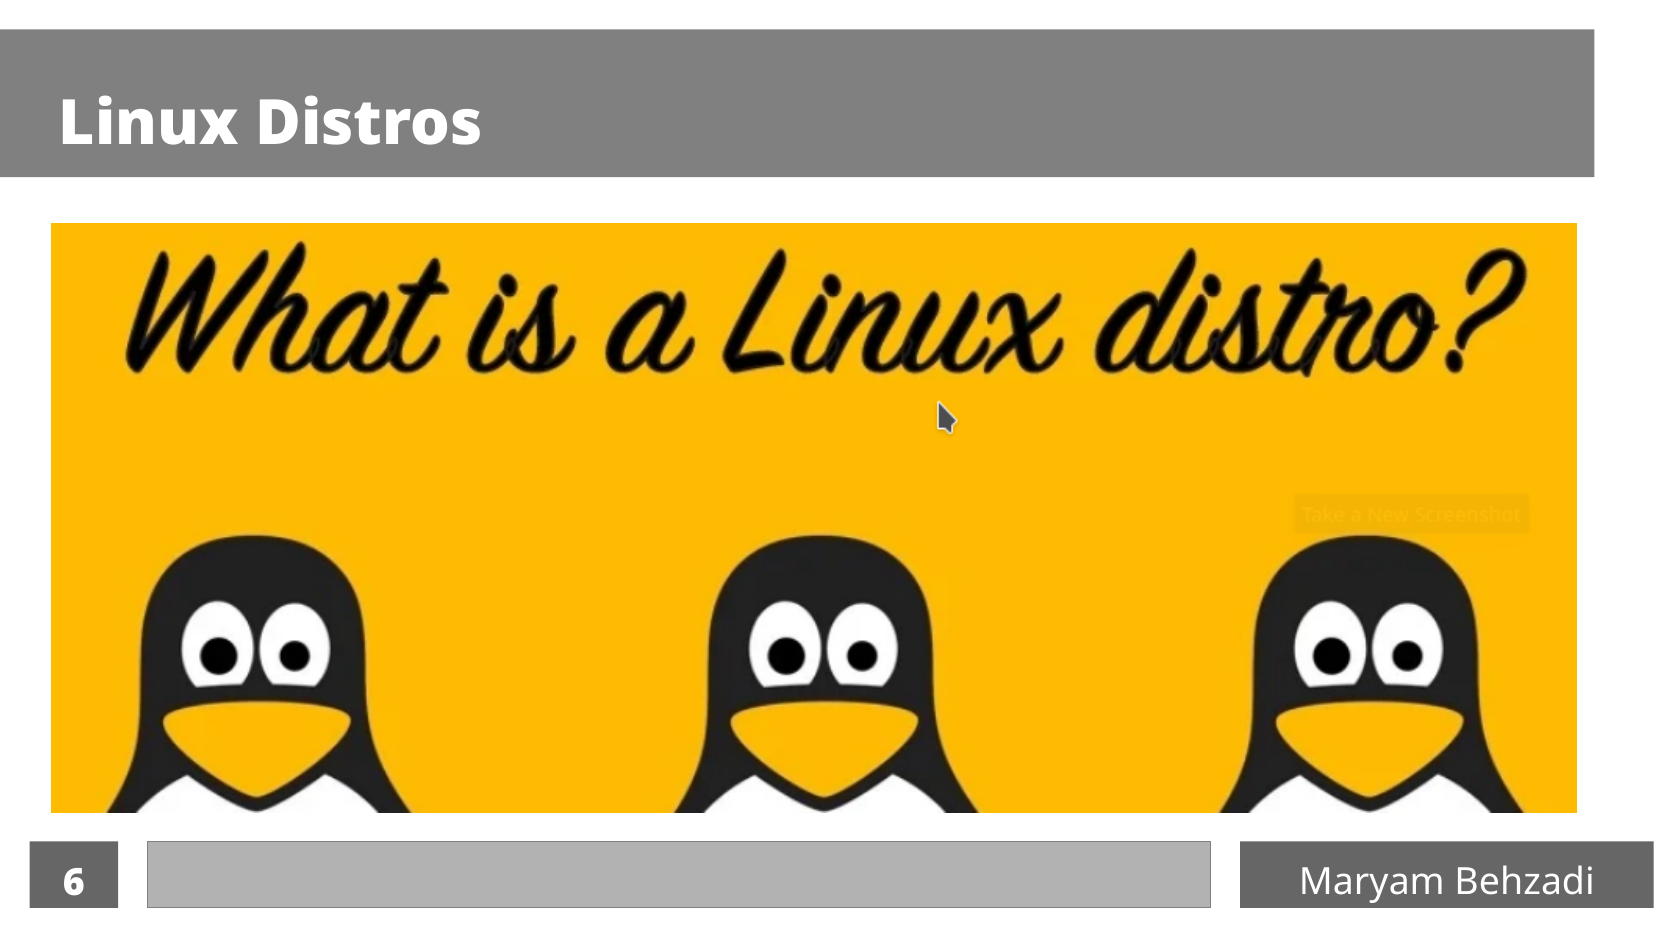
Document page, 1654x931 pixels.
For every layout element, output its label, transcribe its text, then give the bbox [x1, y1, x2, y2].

title Linux Distros [59, 44, 1595, 163]
picture [51, 223, 1577, 813]
